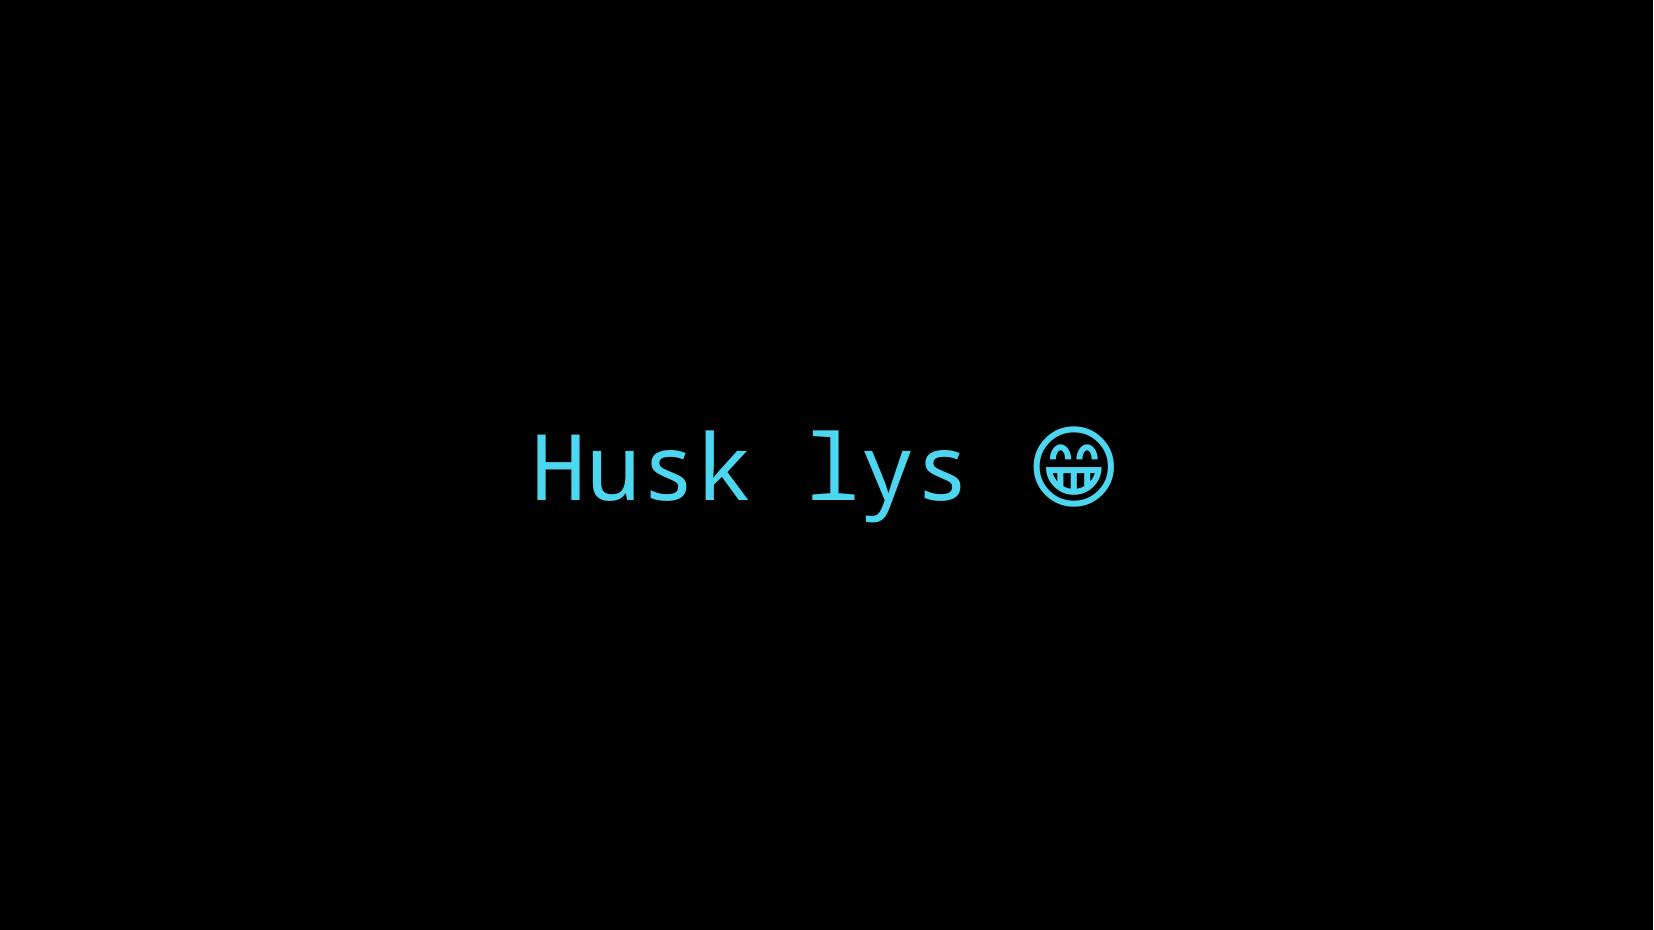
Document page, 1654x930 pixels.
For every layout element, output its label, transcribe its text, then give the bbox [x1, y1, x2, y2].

title Husk lys 😁 [82, 387, 1571, 543]
